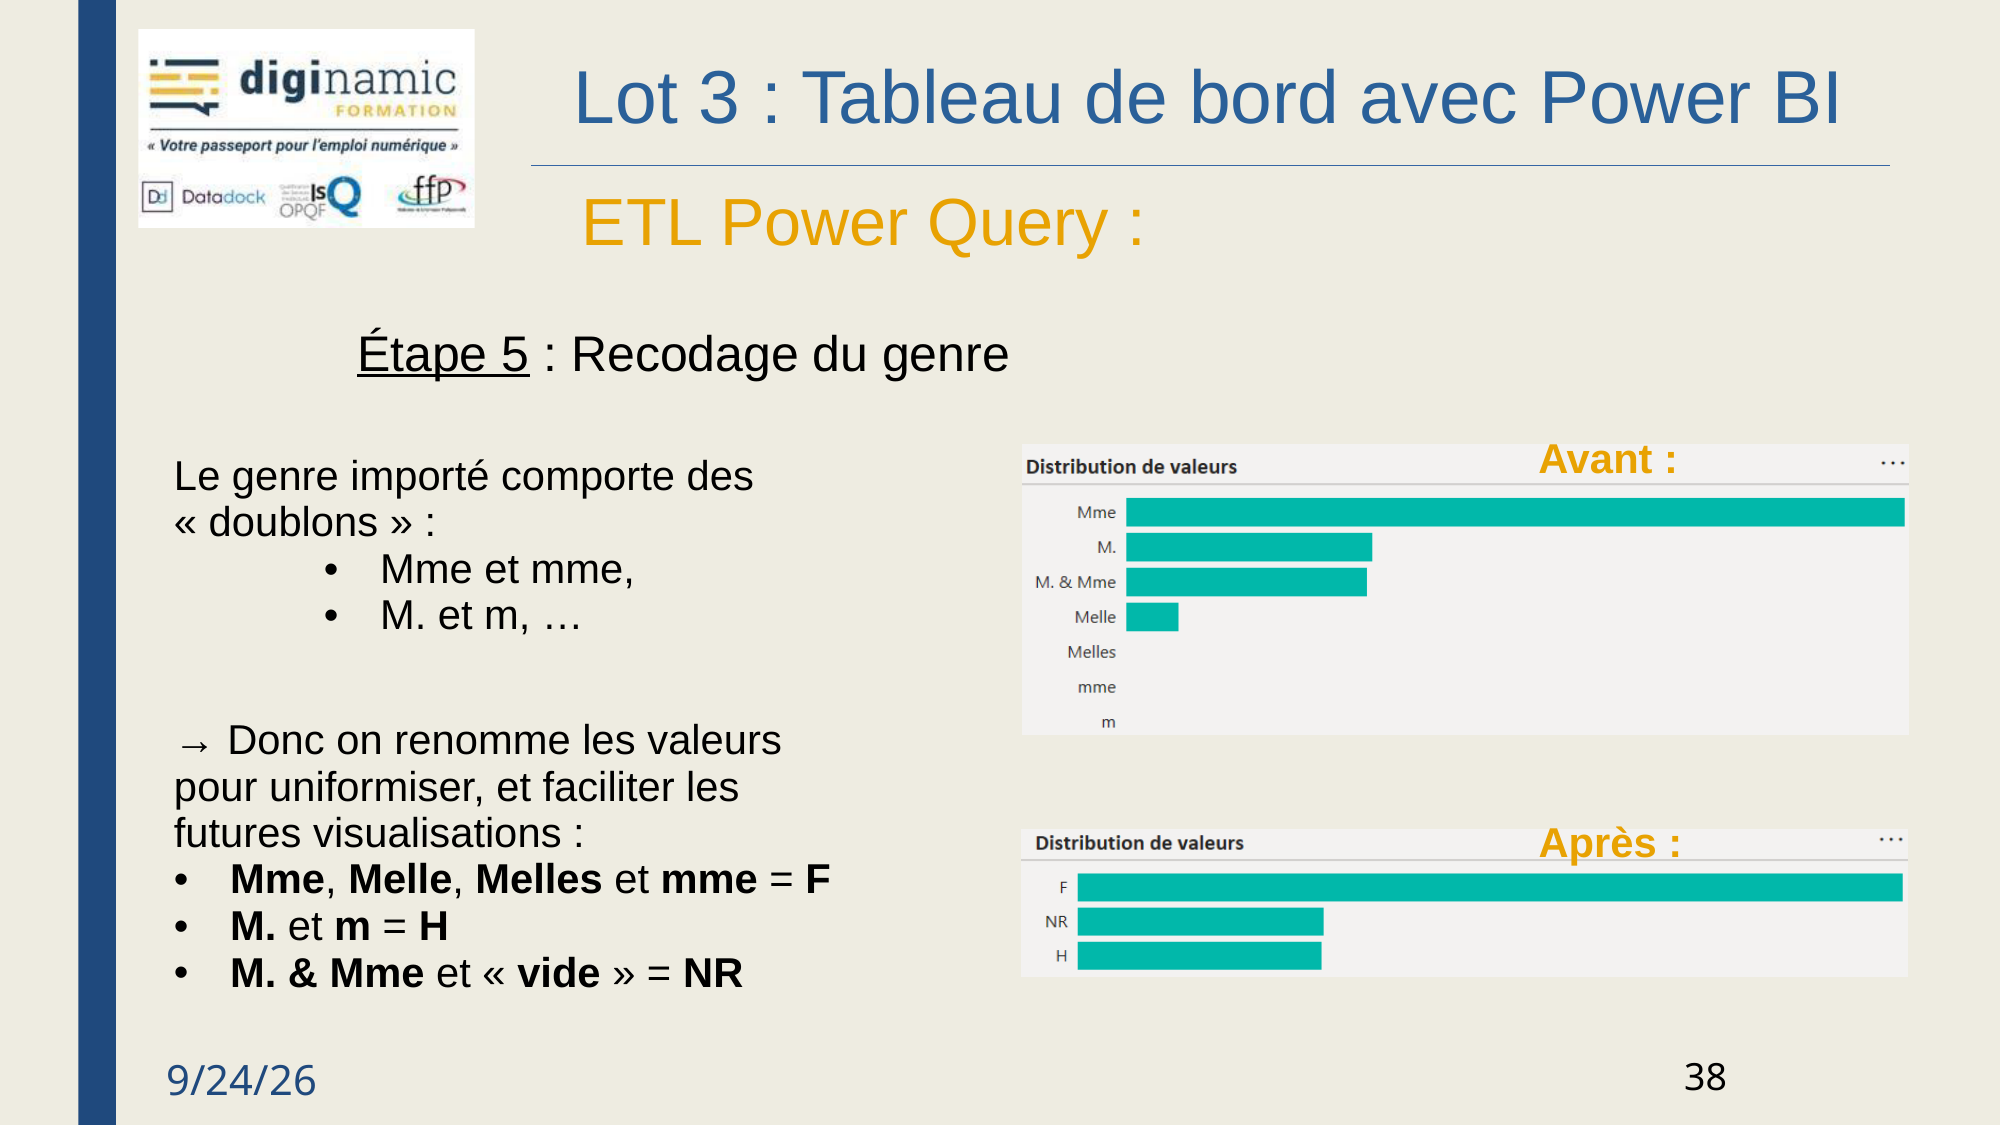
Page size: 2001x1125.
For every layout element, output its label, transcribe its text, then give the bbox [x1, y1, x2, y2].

text_box Étape 5 : Recodage du genre [342, 318, 1252, 446]
text_box Avant : [1523, 428, 1728, 491]
text_box Après : [1523, 812, 1728, 875]
text_box [1669, 1043, 1931, 1110]
text_box ETL Power Query : [566, 177, 1300, 296]
picture [1022, 444, 1909, 736]
title Lot 3 : Tableau de bord avec Power BI [516, 51, 1902, 299]
text_box Le genre importé comporte des « doublons » : Mme et mme, M. et m, … [159, 445, 798, 693]
picture [1021, 829, 1908, 977]
text_box → Donc on renomme les valeurs pour uniformiser, et faciliter les futures visualisations : Mme, Melle, Melles et mme = F M. et m = H M. & Mme et « vide » = NR [159, 709, 857, 1004]
text_box 2/7/2024 [151, 1043, 389, 1110]
